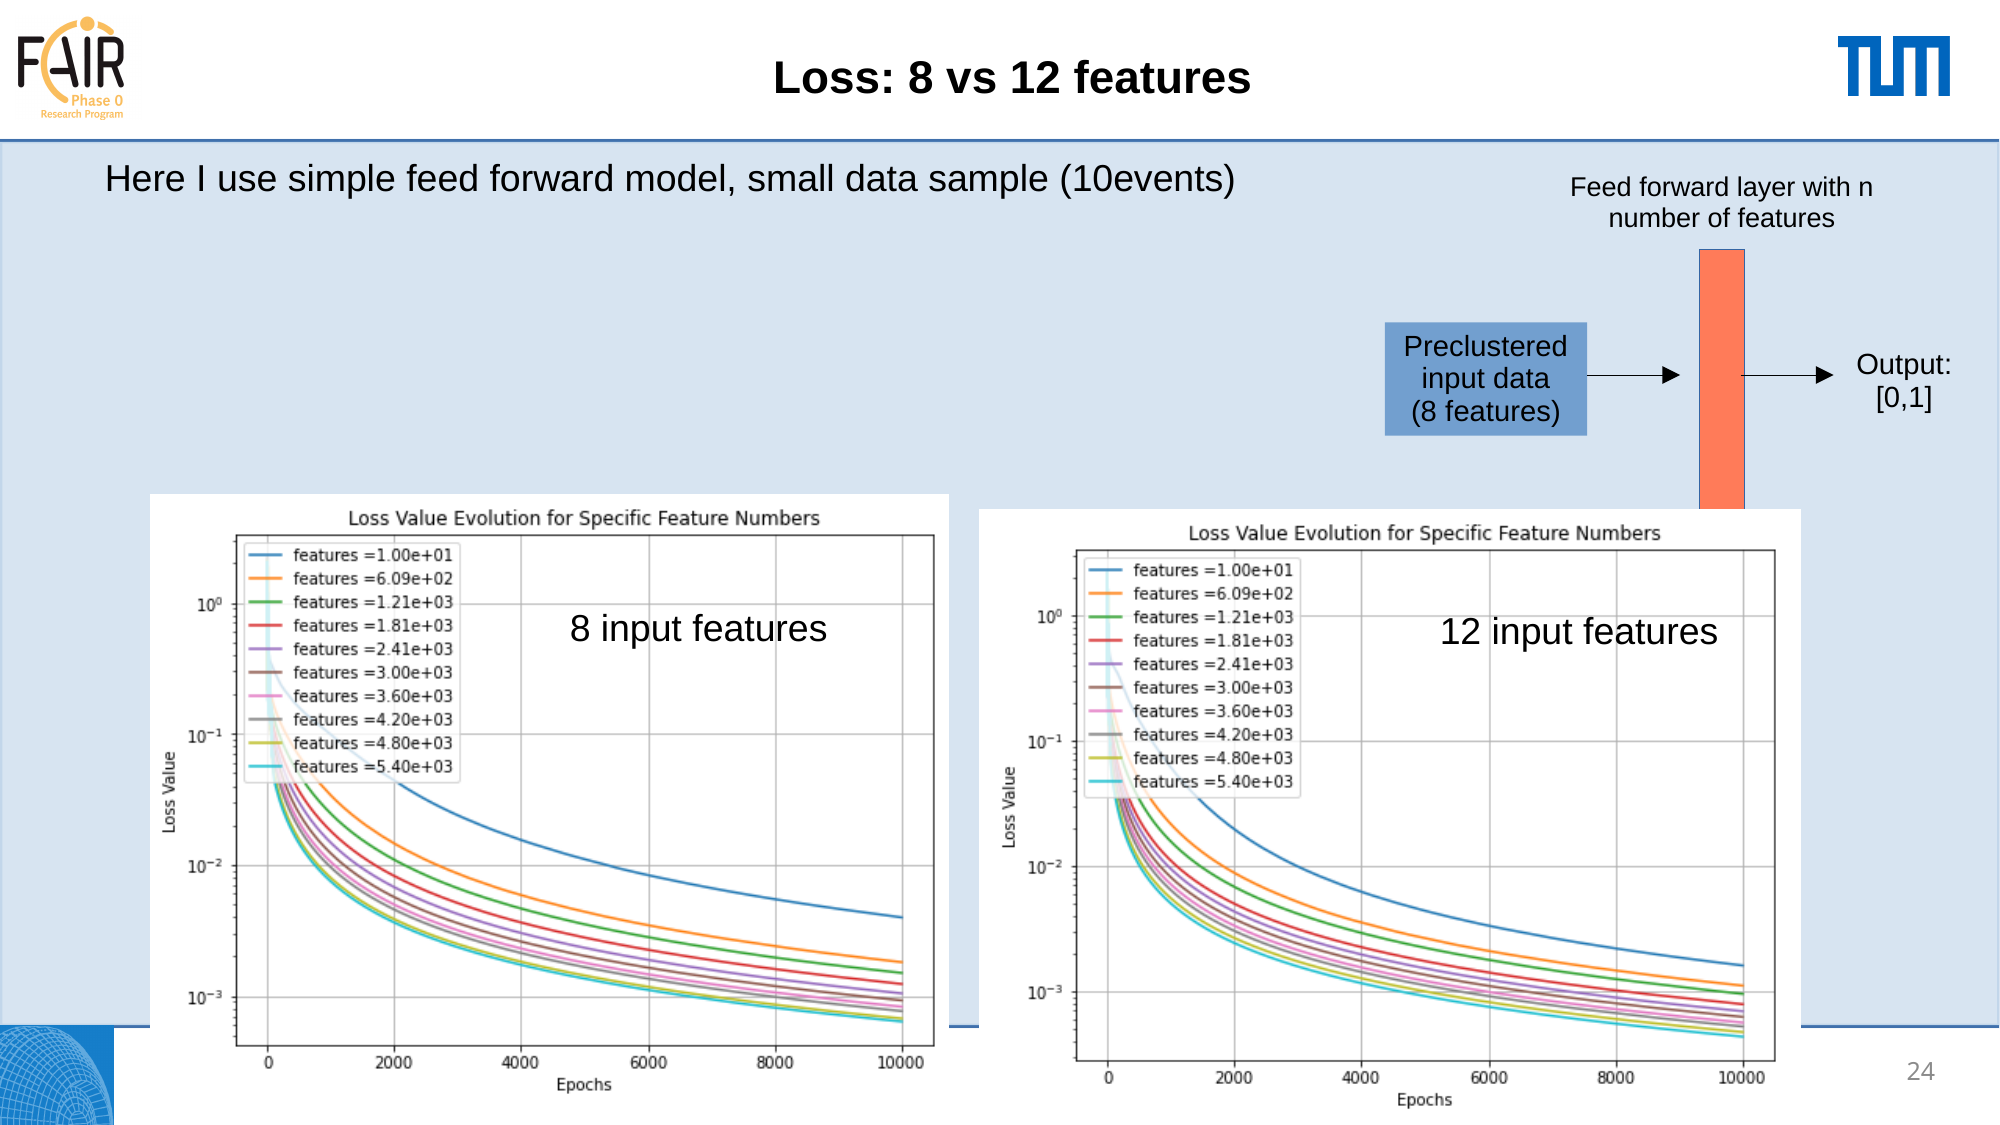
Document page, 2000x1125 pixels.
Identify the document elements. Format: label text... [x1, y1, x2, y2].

text_box [1699, 249, 1745, 509]
picture [15, 15, 142, 120]
text_box Feed forward layer with n number of features [1553, 164, 1891, 241]
picture [150, 494, 949, 1108]
text_box 8 input features [555, 600, 871, 657]
text_box Loss: 8 vs 12 features [330, 45, 1696, 112]
text_box Preclustered input data (8 features) [1384, 322, 1588, 436]
picture [979, 509, 1801, 1120]
text_box Here I use simple feed forward model, small data sample (10events) [90, 149, 1426, 207]
picture [0, 1025, 114, 1125]
picture [1838, 36, 1950, 96]
text_box Output: [0,1] [1820, 340, 1989, 422]
text_box 12 input features [1425, 603, 1741, 661]
